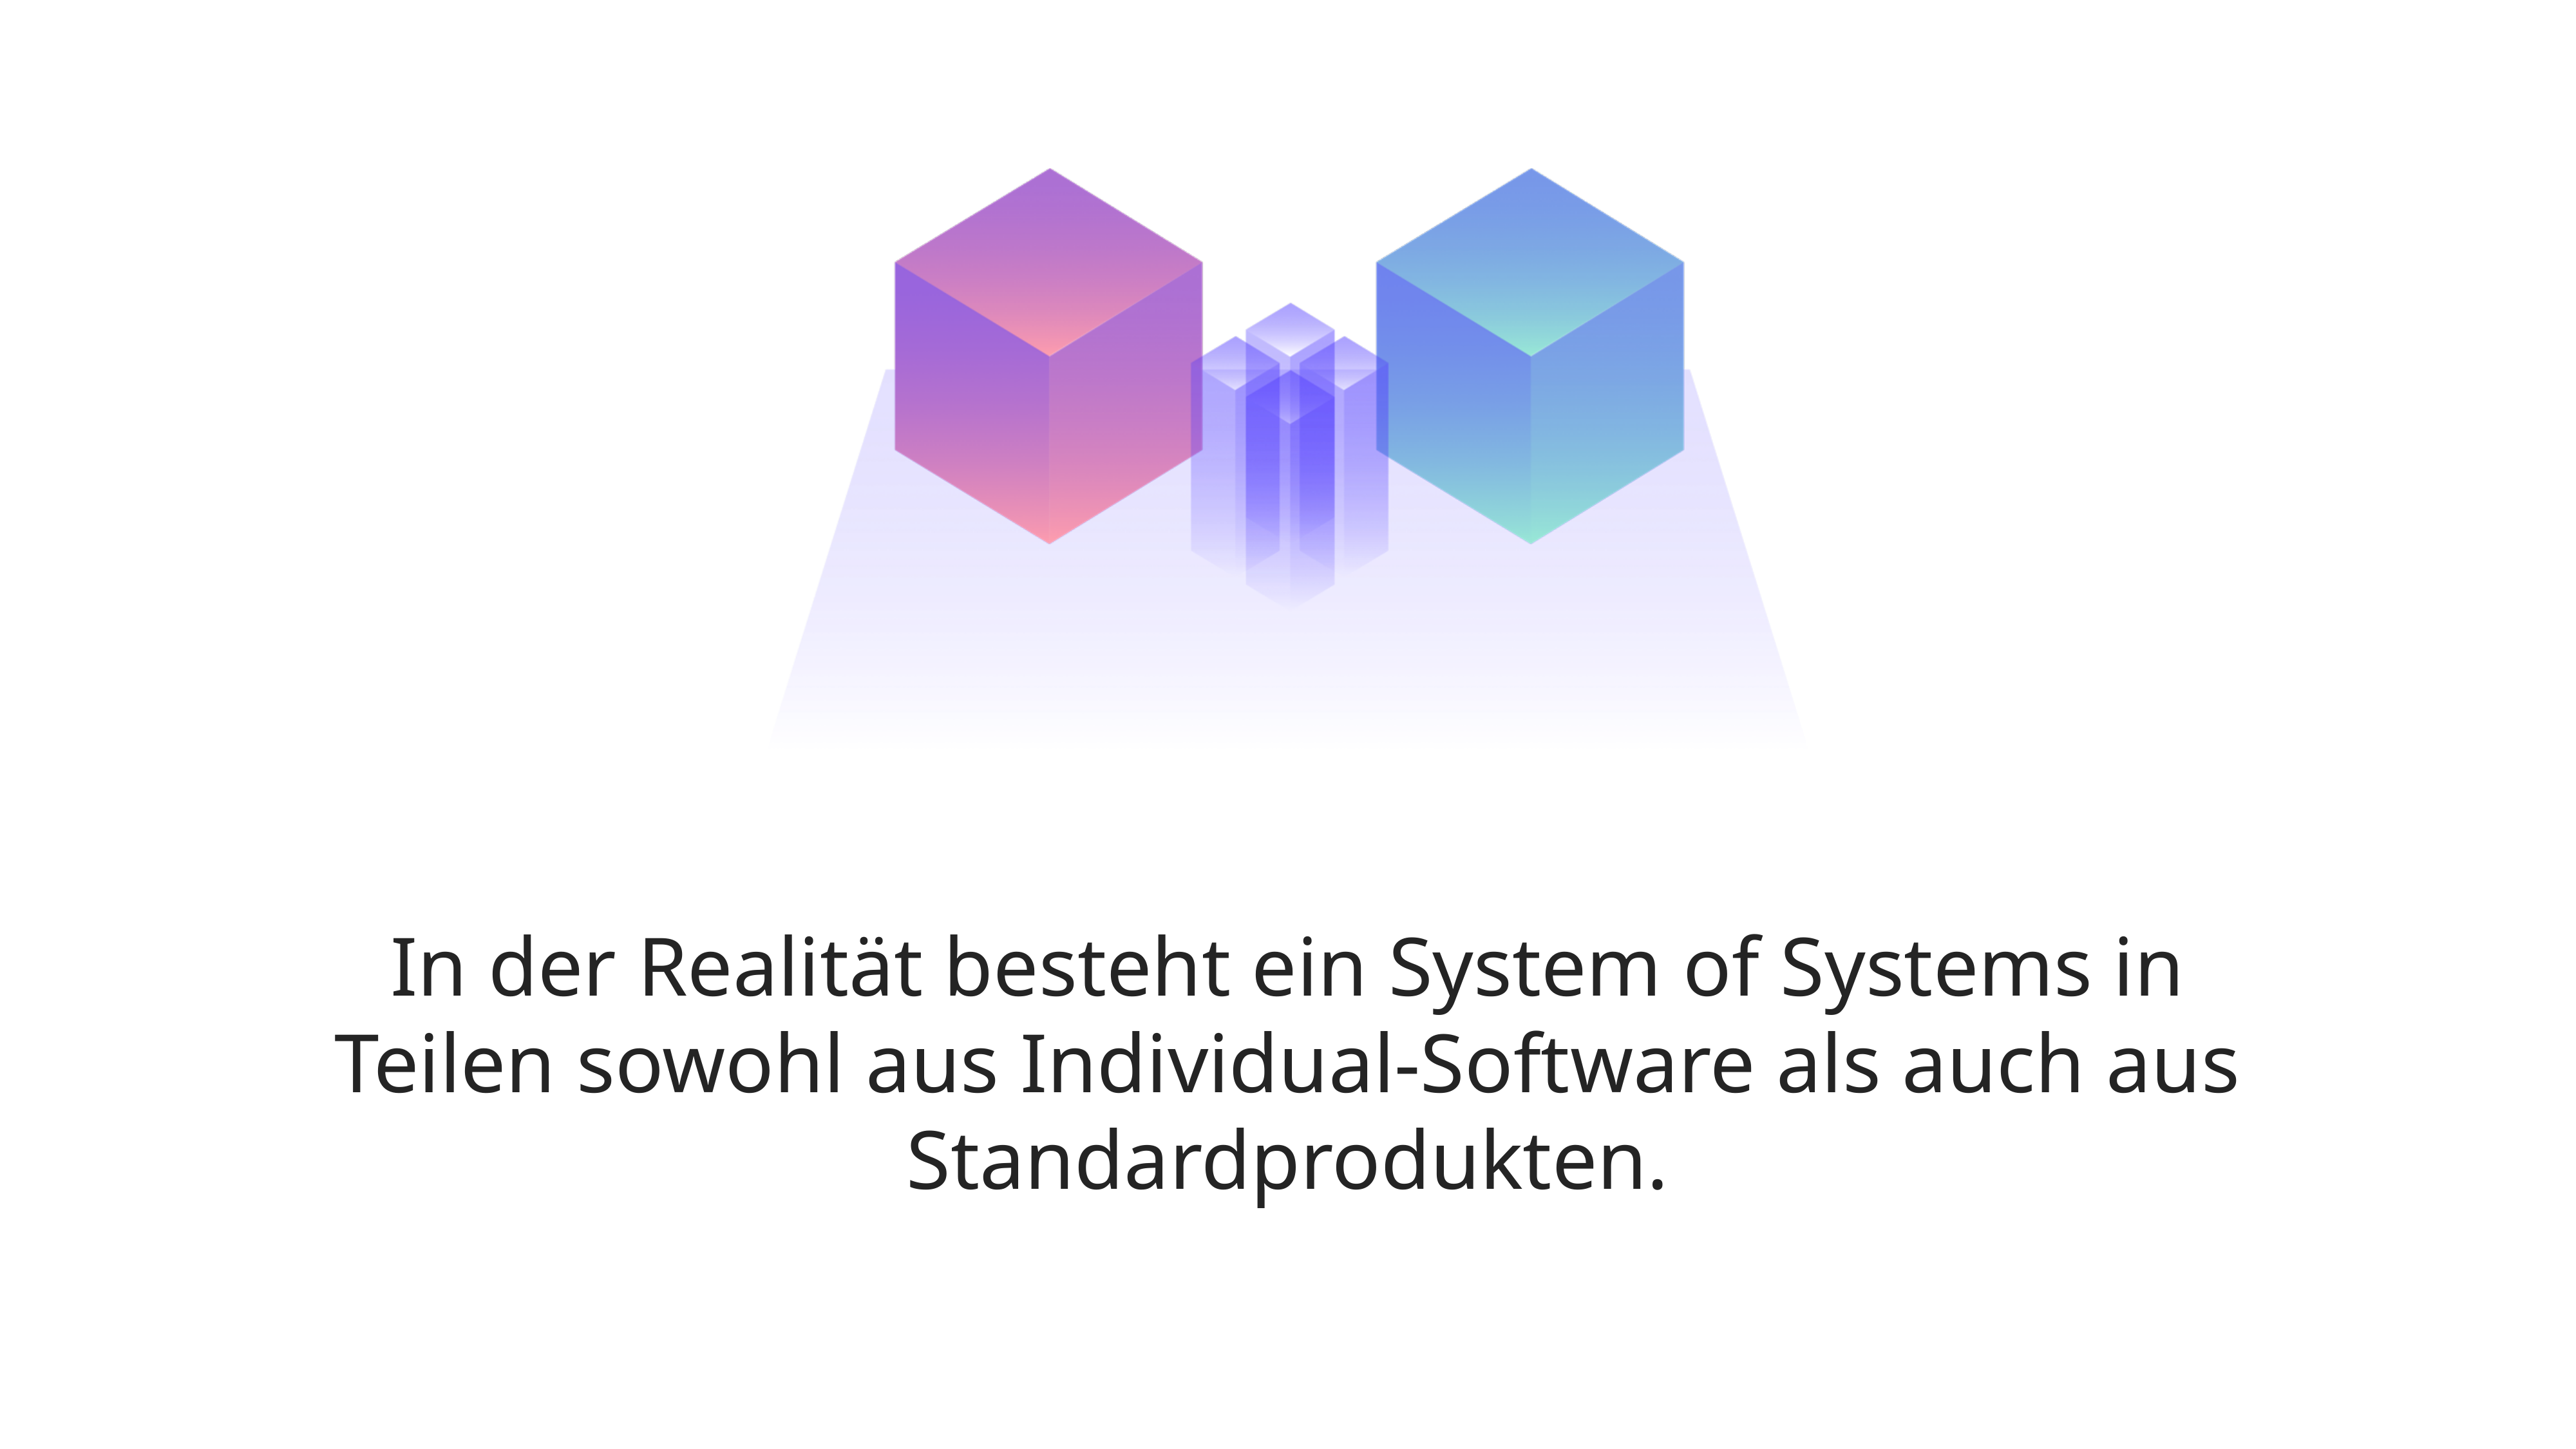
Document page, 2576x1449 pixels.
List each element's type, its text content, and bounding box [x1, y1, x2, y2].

picture [766, 168, 1810, 753]
list In der Realität besteht ein System of Systems in Teilen sowohl aus Individual-Software als auch aus Standardprodukten. [301, 775, 2275, 1345]
